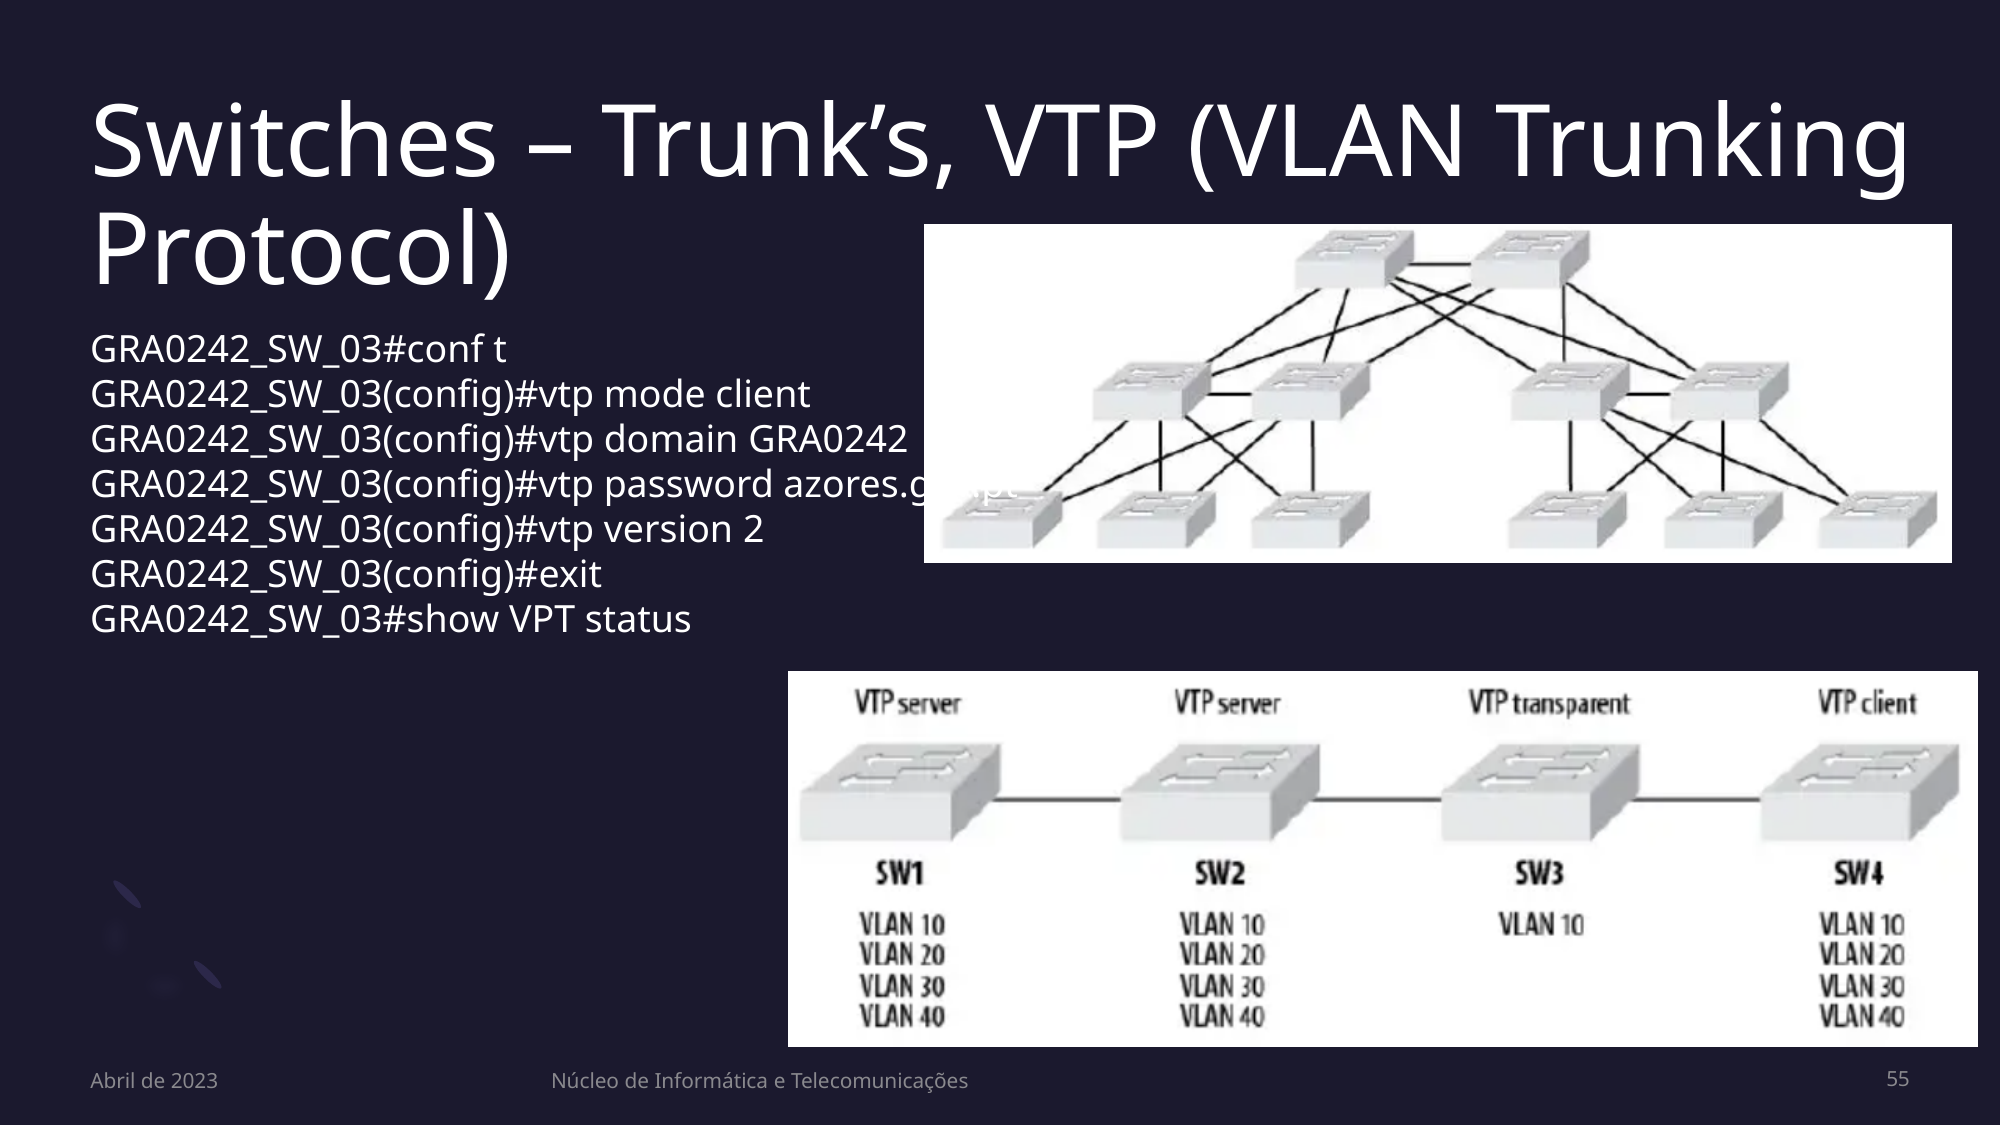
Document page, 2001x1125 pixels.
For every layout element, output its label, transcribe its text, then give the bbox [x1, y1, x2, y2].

footer Núcleo de Informática e Telecomunicações [551, 1067, 1598, 1093]
picture [788, 671, 1978, 1047]
title Switches – Trunk’s, VTP (VLAN Trunking Protocol) [90, 90, 1937, 317]
slide_number Abril de 2023 [90, 1067, 522, 1093]
picture [924, 224, 1952, 563]
slide_number <número> [1632, 1067, 1910, 1093]
text_box GRA0242_SW_03#conf t GRA0242_SW_03(config)#vtp mode client GRA0242_SW_03(config)#vtp domain GRA0242 GRA0242_SW_03(config)#vtp password azores.gov.pt GRA0242_SW_03(config)#vtp version 2 GRA0242_SW_03(config)#exit GRA0242_SW_03#show VPT status [75, 317, 1076, 648]
